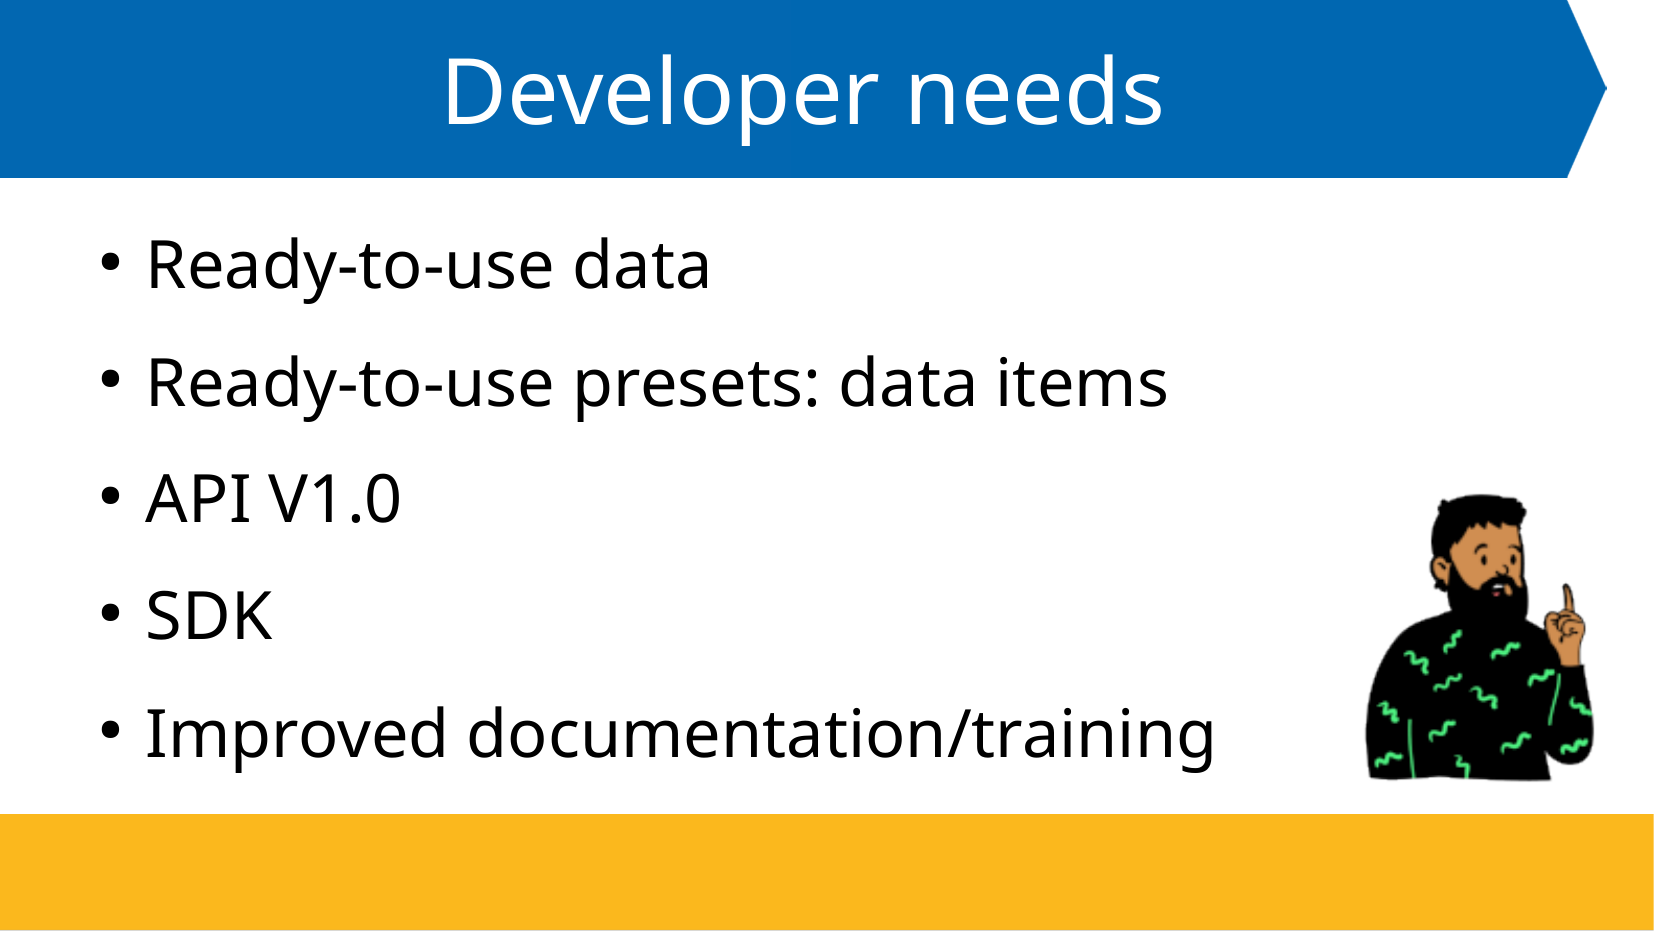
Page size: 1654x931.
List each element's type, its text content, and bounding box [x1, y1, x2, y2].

picture [0, 0, 1607, 178]
title Developer needs [59, 23, 1548, 154]
picture [0, 814, 1654, 931]
list Ready-to-use data Ready-to-use presets: data items API V1.0 SDK Improved documentation/training [82, 217, 1583, 780]
picture [1354, 484, 1601, 797]
